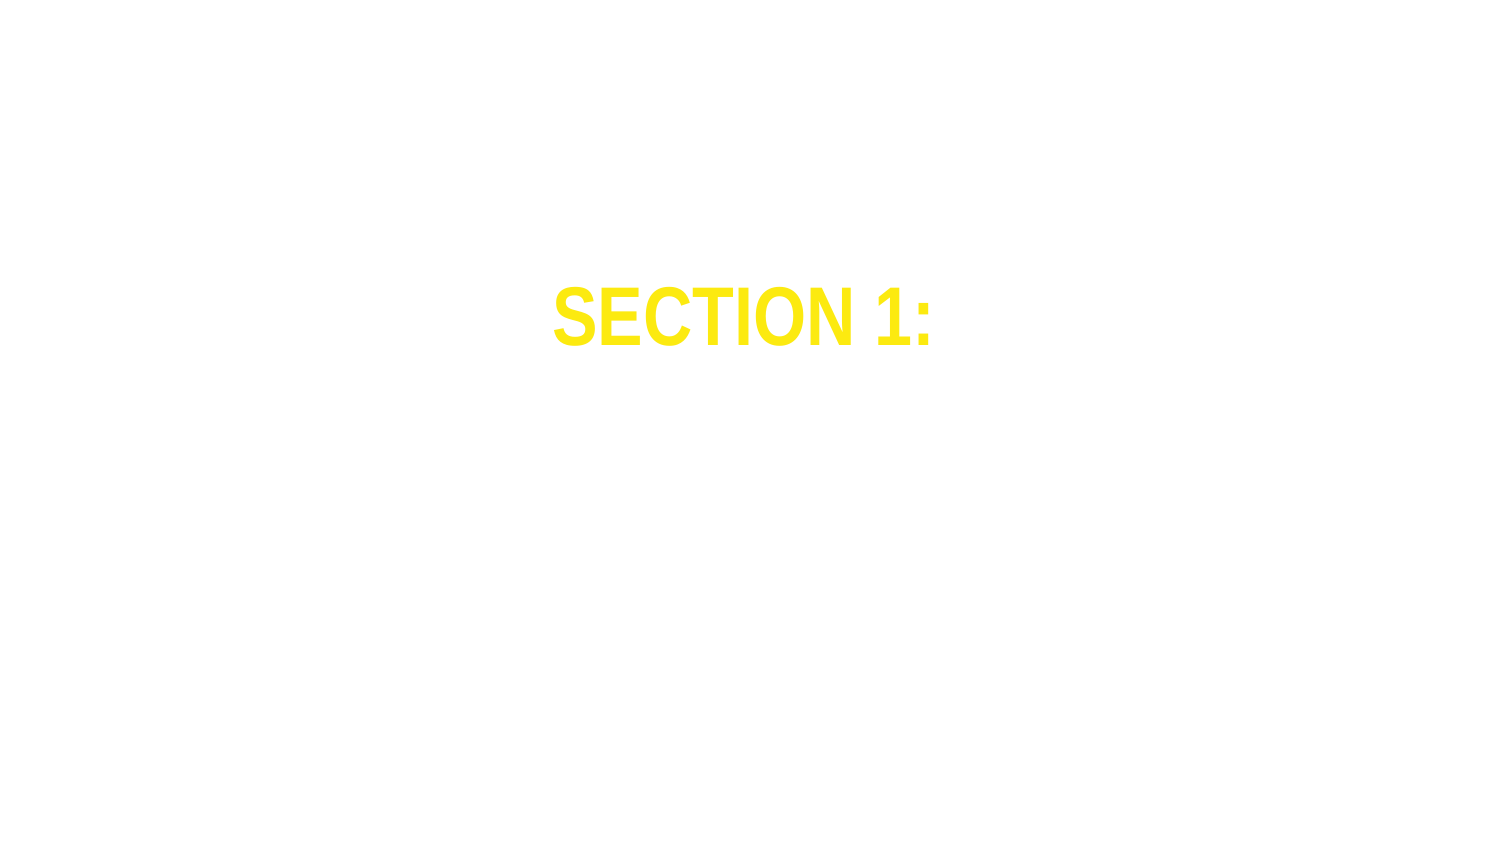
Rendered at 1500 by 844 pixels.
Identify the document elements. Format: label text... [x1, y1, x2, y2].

text_box Section 1: Full colour Breaker slide with big type for impact [196, 197, 1311, 644]
